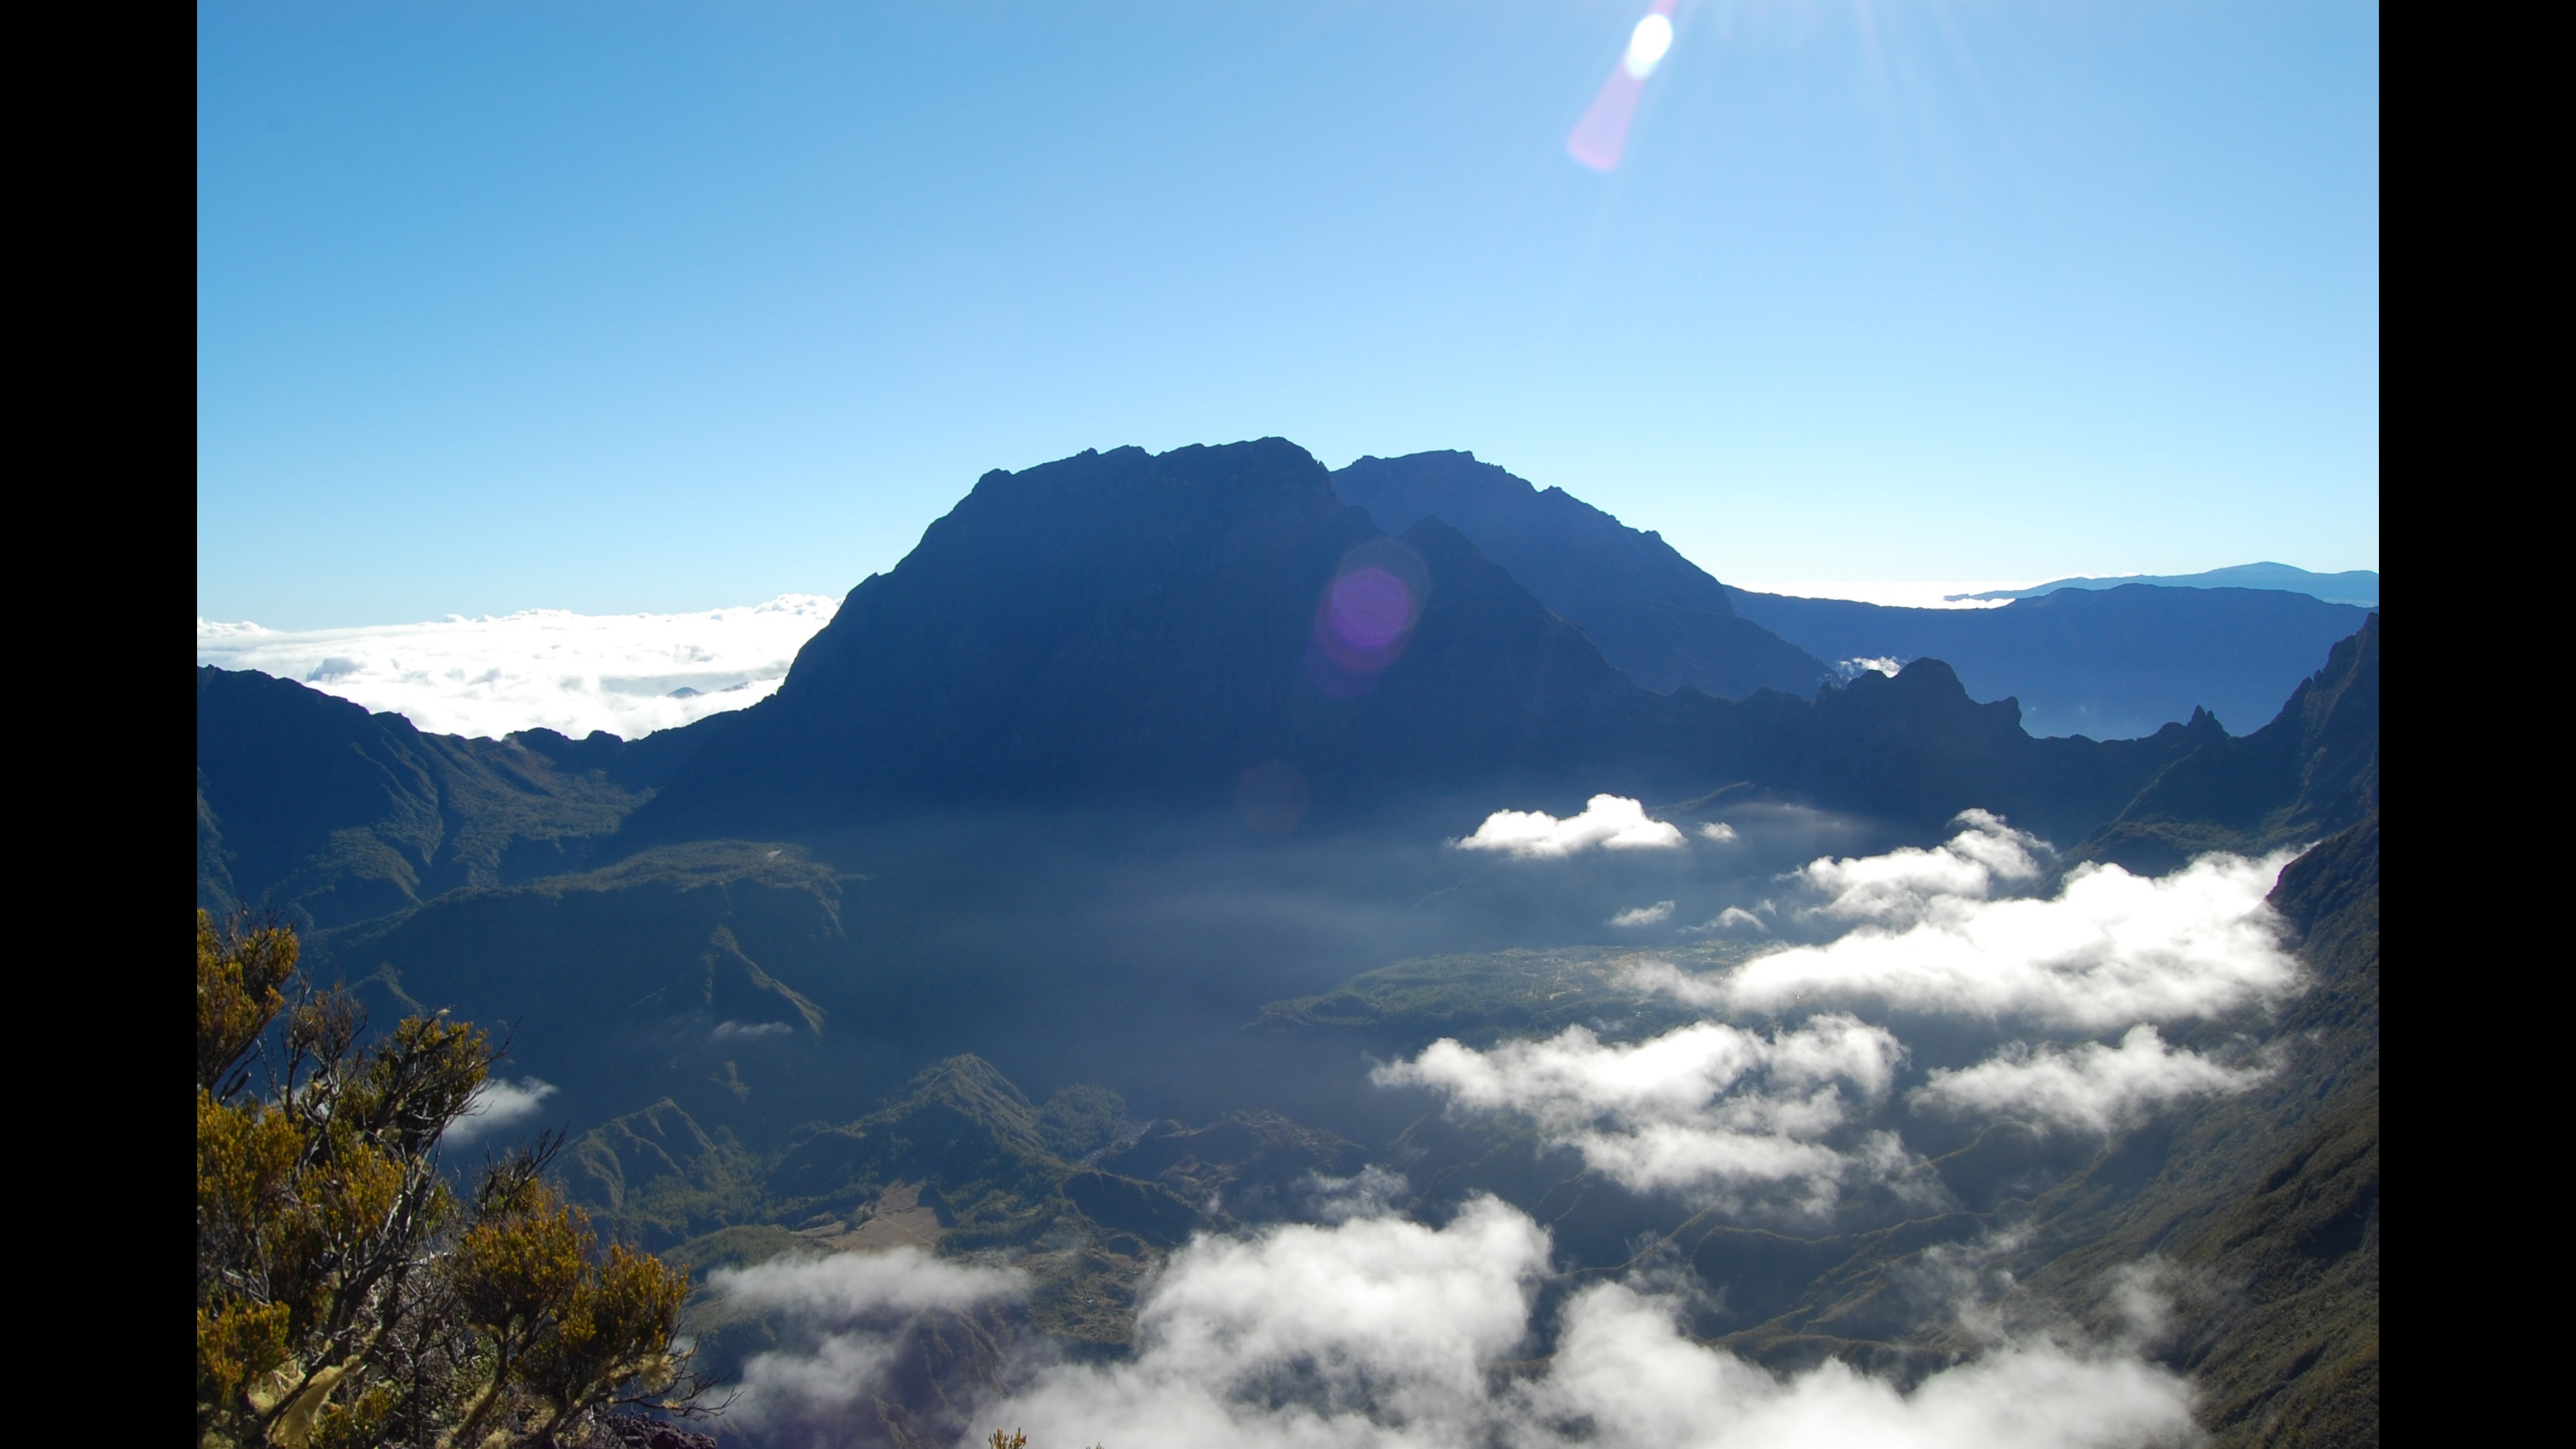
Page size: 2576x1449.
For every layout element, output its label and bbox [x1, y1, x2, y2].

picture [197, 0, 2379, 1449]
